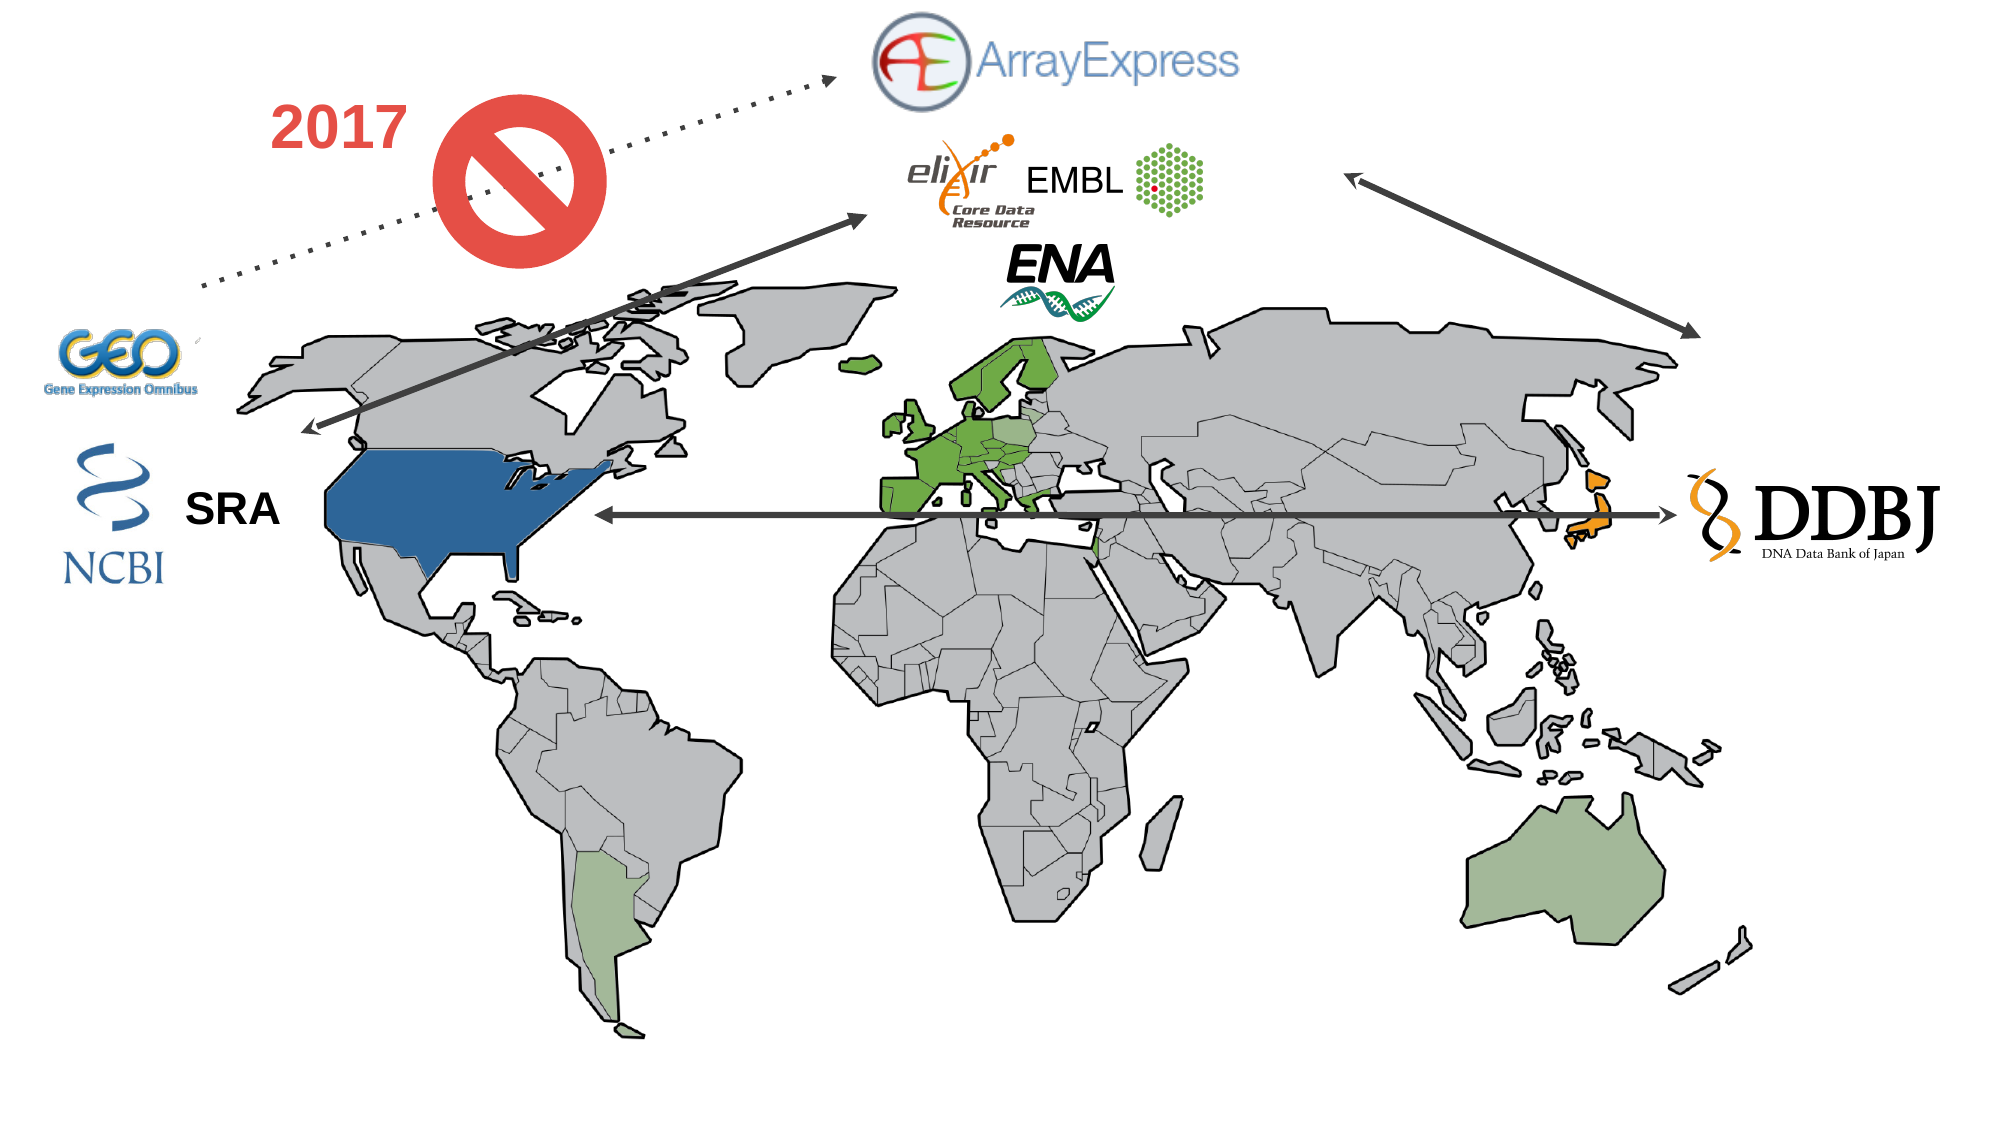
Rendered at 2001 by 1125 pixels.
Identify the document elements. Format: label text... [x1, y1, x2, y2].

picture [47, 436, 179, 589]
text_box [432, 177, 607, 269]
picture [869, 9, 1246, 71]
text_box 2017 [255, 71, 1287, 177]
text_box SRA [170, 471, 331, 538]
picture [902, 177, 1205, 231]
picture [35, 244, 1950, 1100]
